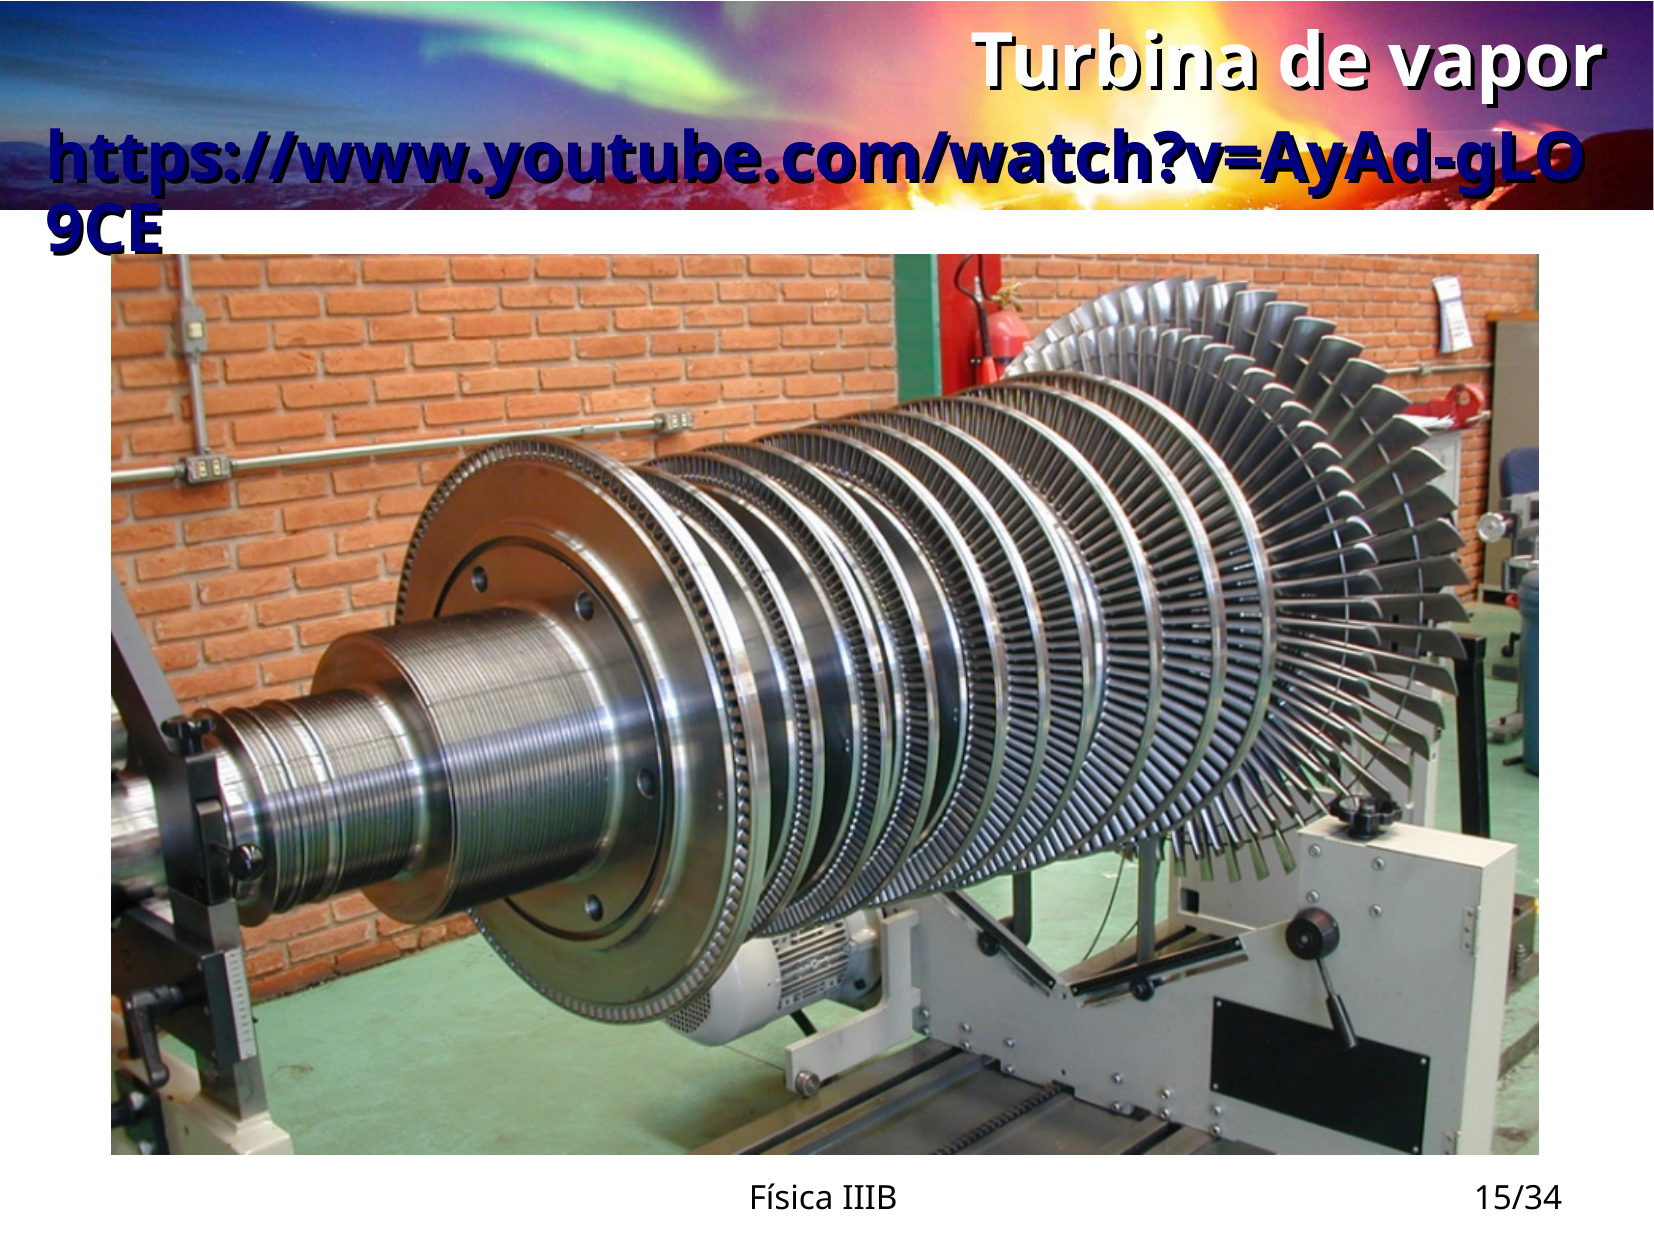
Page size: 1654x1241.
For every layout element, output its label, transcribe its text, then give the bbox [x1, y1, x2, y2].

picture [0, 1, 1654, 210]
title Turbina de vapor https://www.youtube.com/watch?v=AyAd-gLO9CE [45, 15, 1606, 191]
picture [111, 254, 1539, 1156]
